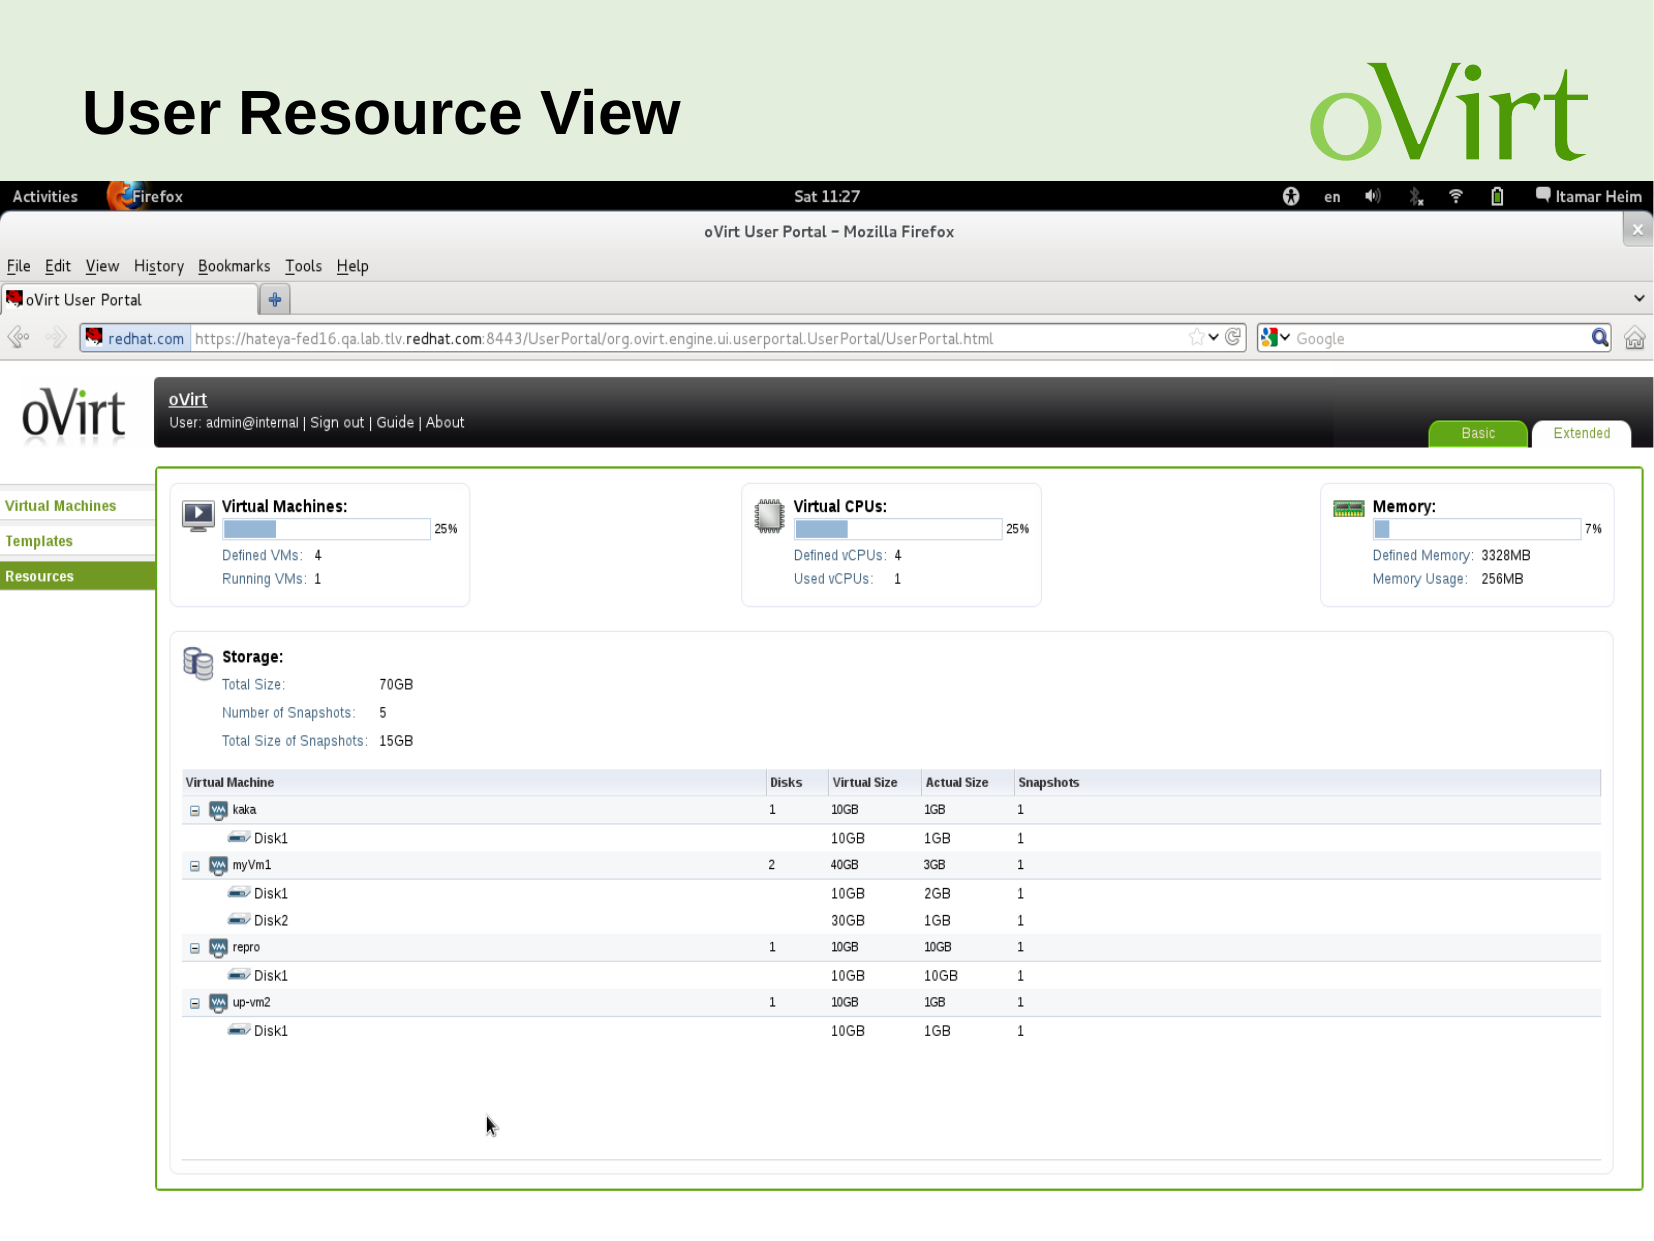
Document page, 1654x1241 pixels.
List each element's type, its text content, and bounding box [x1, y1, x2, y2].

title User Resource View [82, 37, 1571, 181]
picture [0, 181, 1654, 1238]
